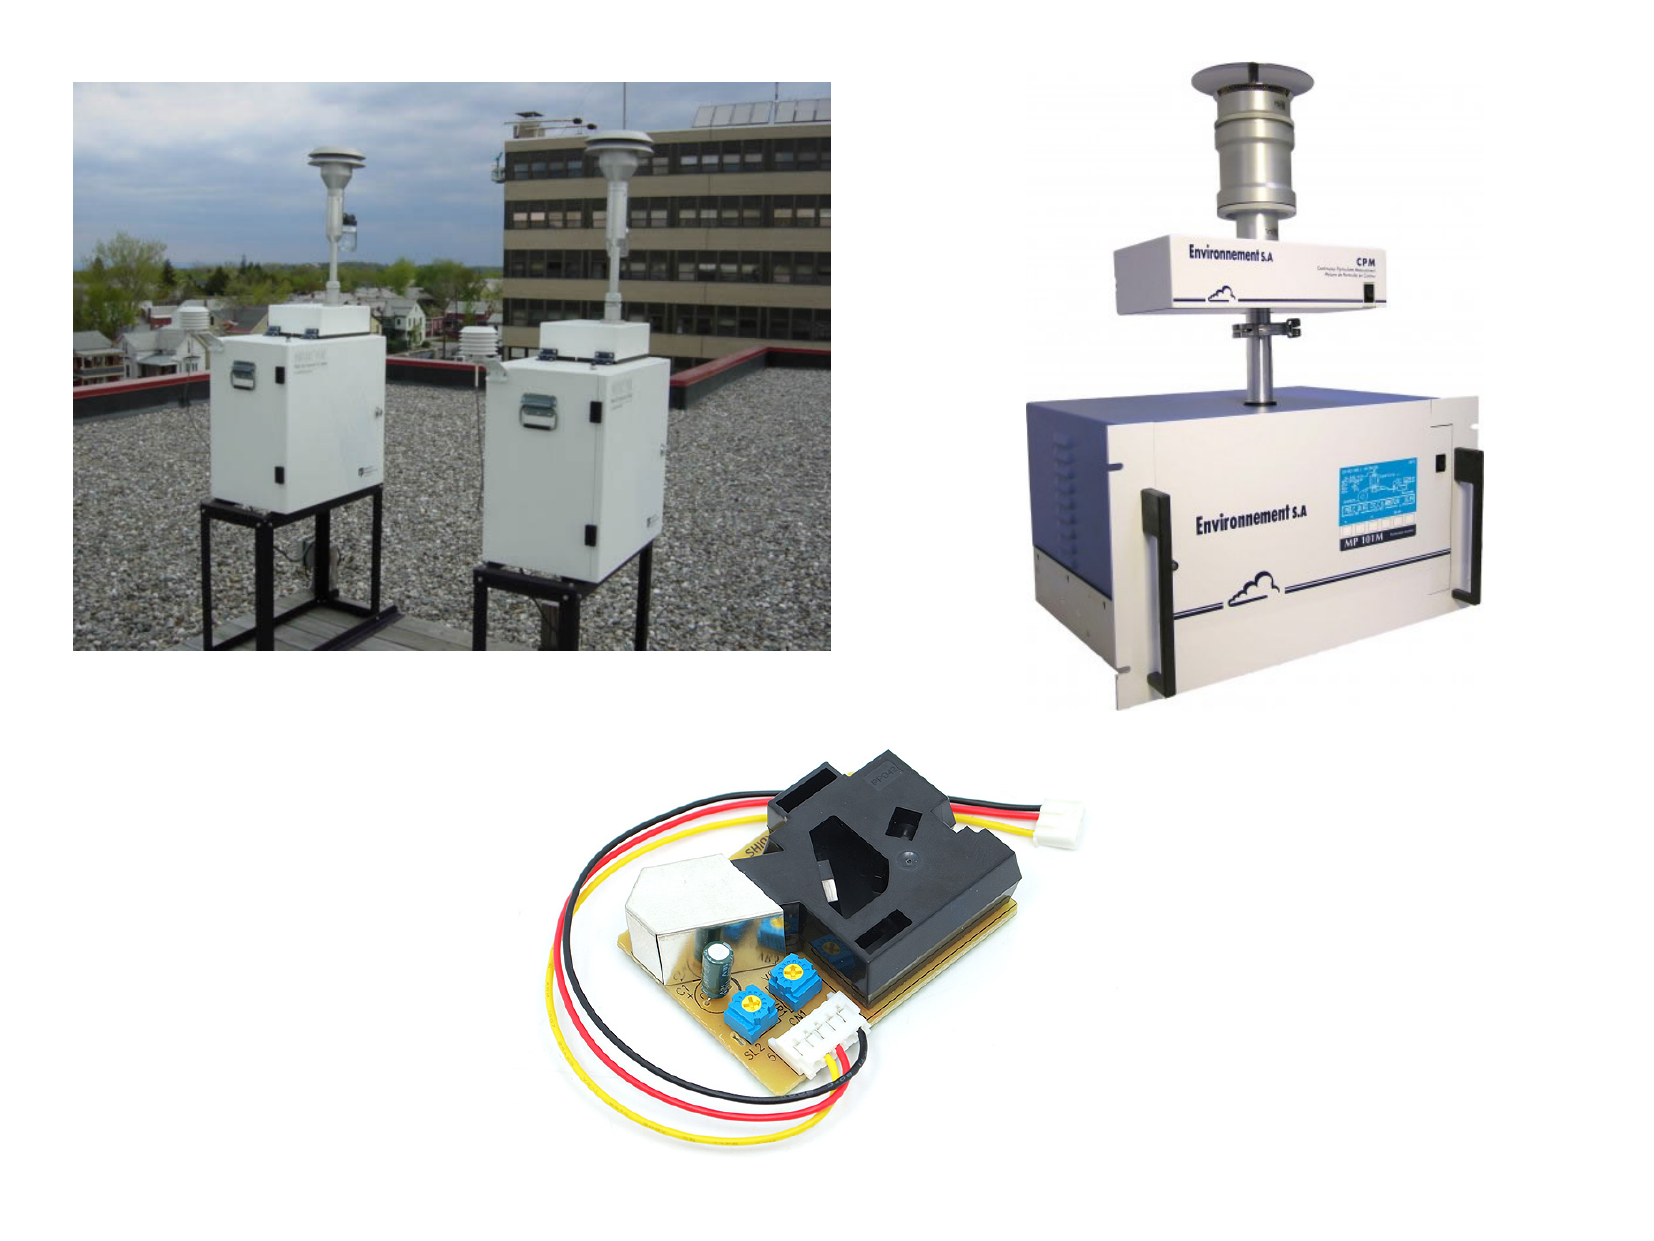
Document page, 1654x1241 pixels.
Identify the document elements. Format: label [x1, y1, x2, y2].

picture [73, 82, 831, 652]
picture [512, 717, 1130, 1180]
picture [1026, 61, 1484, 711]
